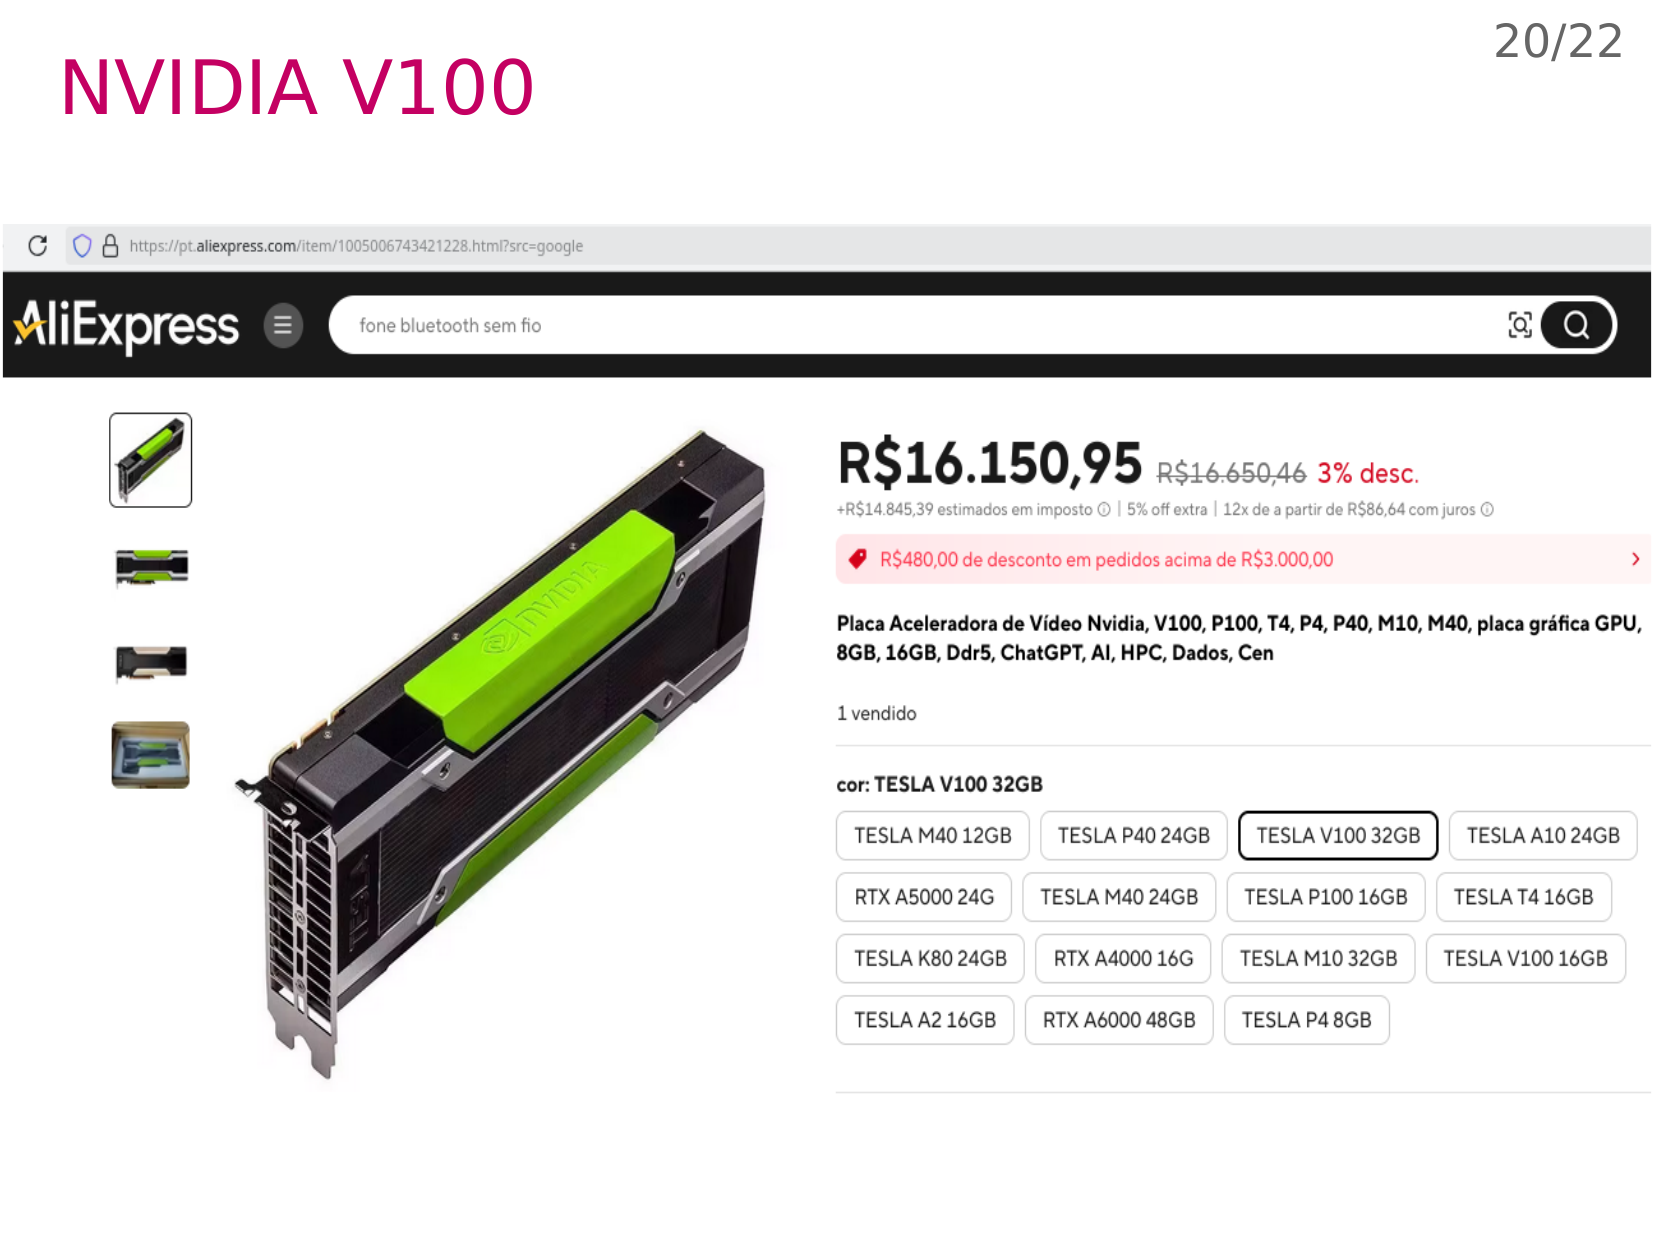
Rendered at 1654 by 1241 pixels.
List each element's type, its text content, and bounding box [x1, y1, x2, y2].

title NVIDIA V100 [59, 29, 1625, 148]
picture [2, 224, 1652, 1152]
